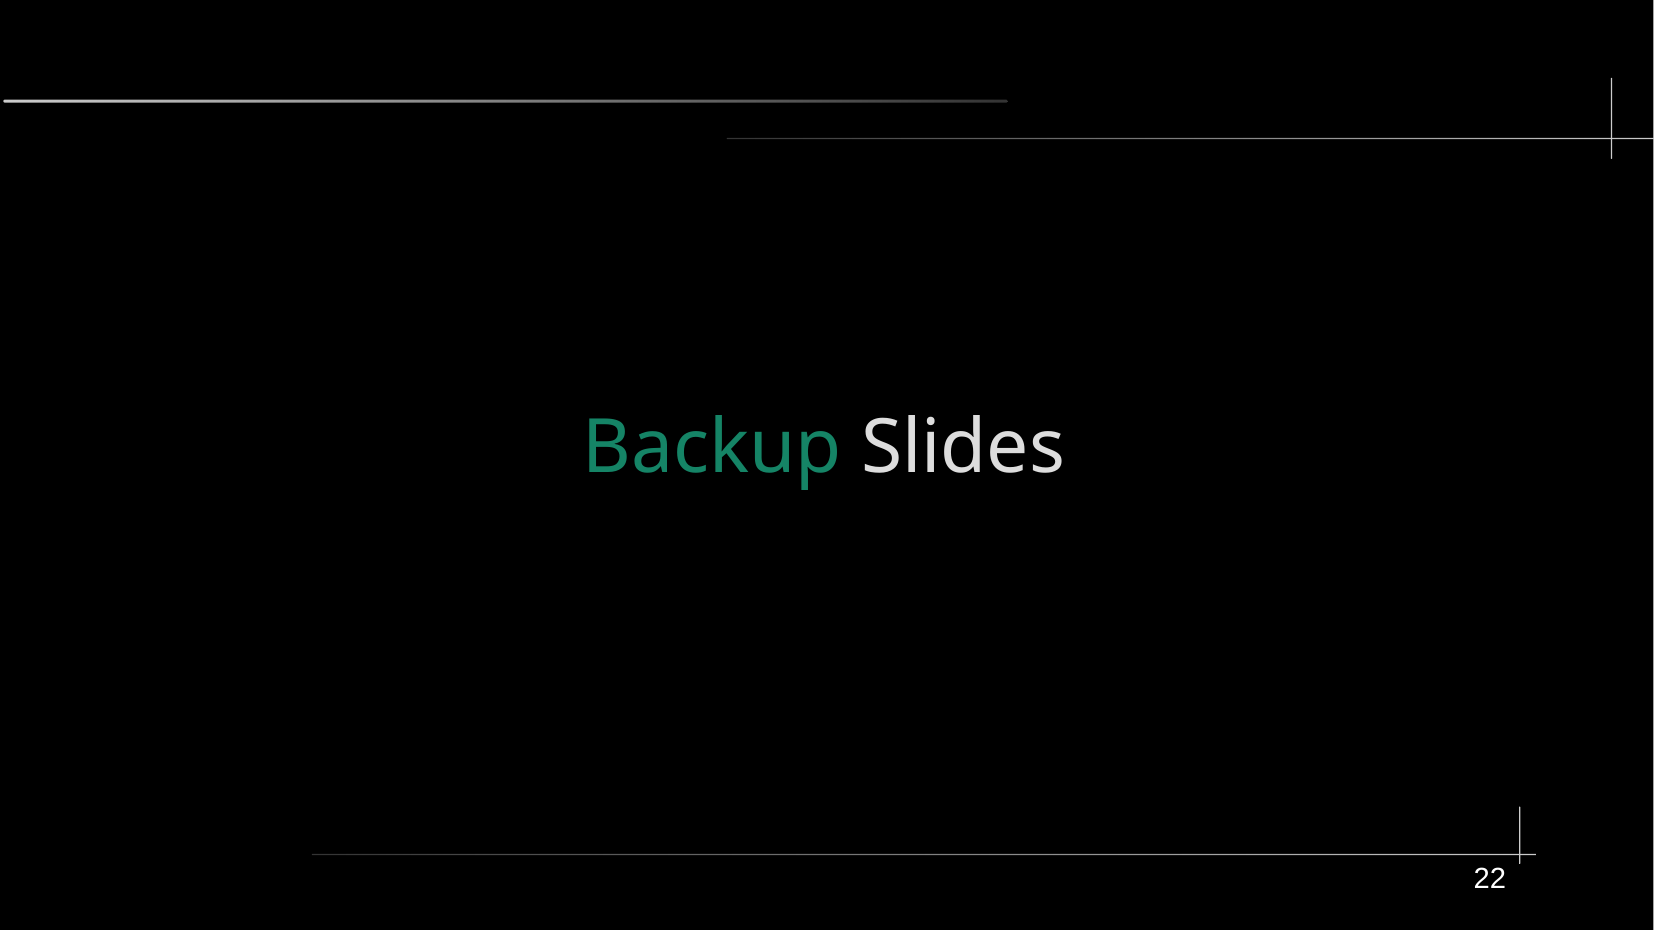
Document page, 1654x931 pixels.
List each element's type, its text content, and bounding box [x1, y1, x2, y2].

list Backup Slides [112, 300, 1465, 526]
